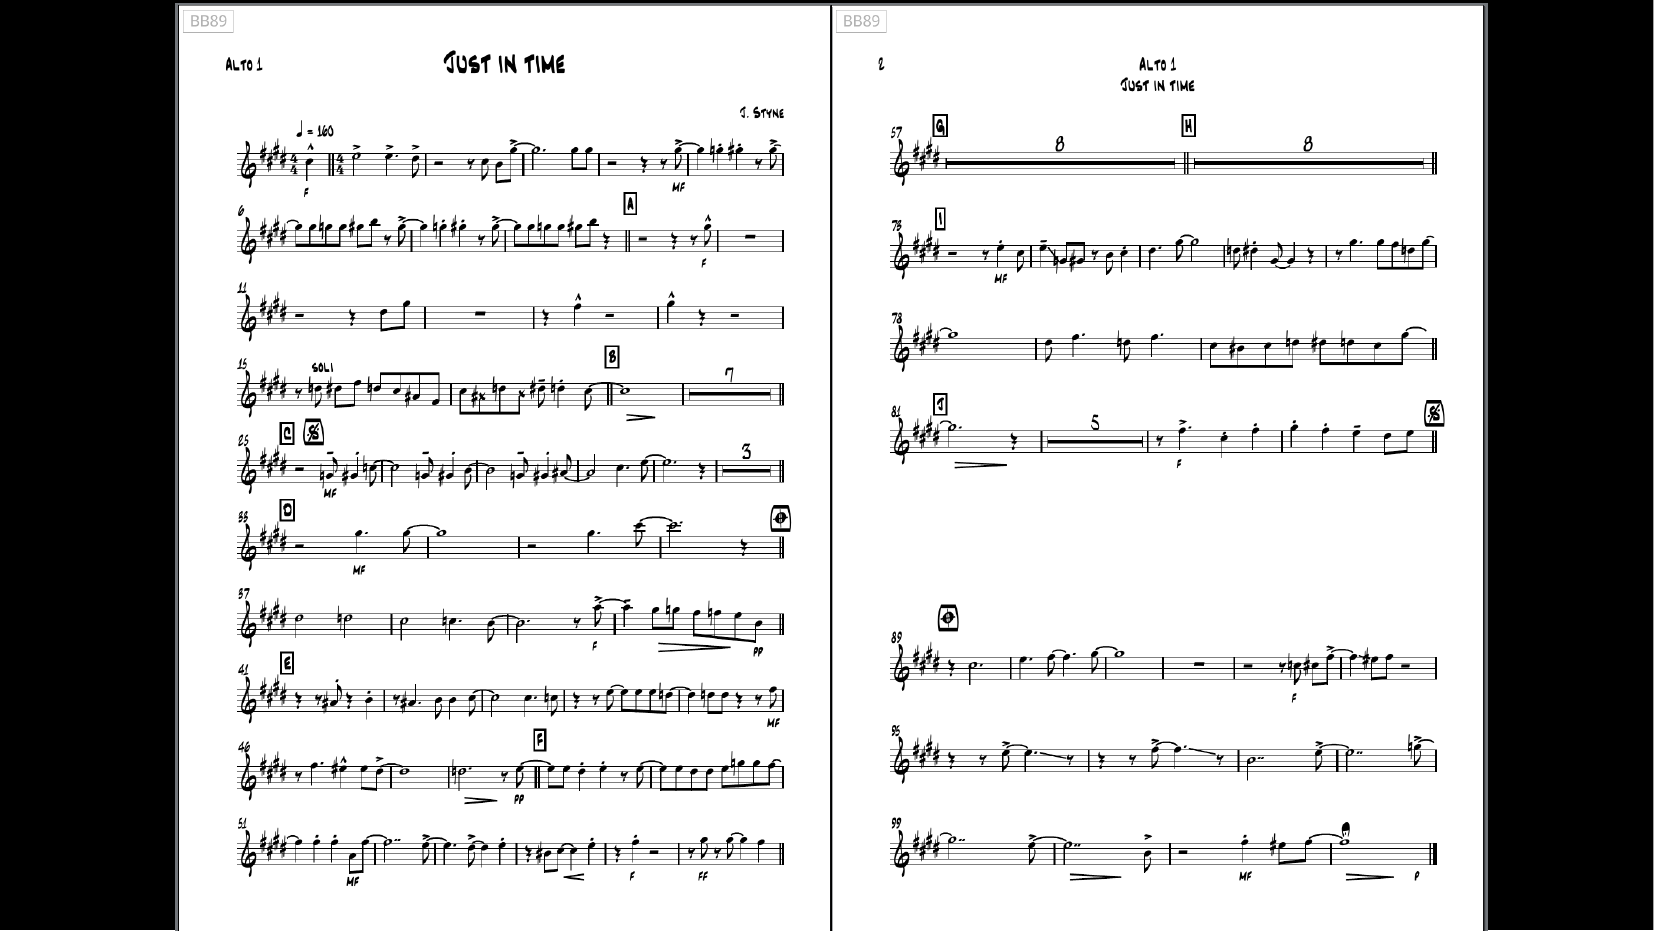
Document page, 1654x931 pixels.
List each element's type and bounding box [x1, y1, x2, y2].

picture [175, 3, 1488, 931]
